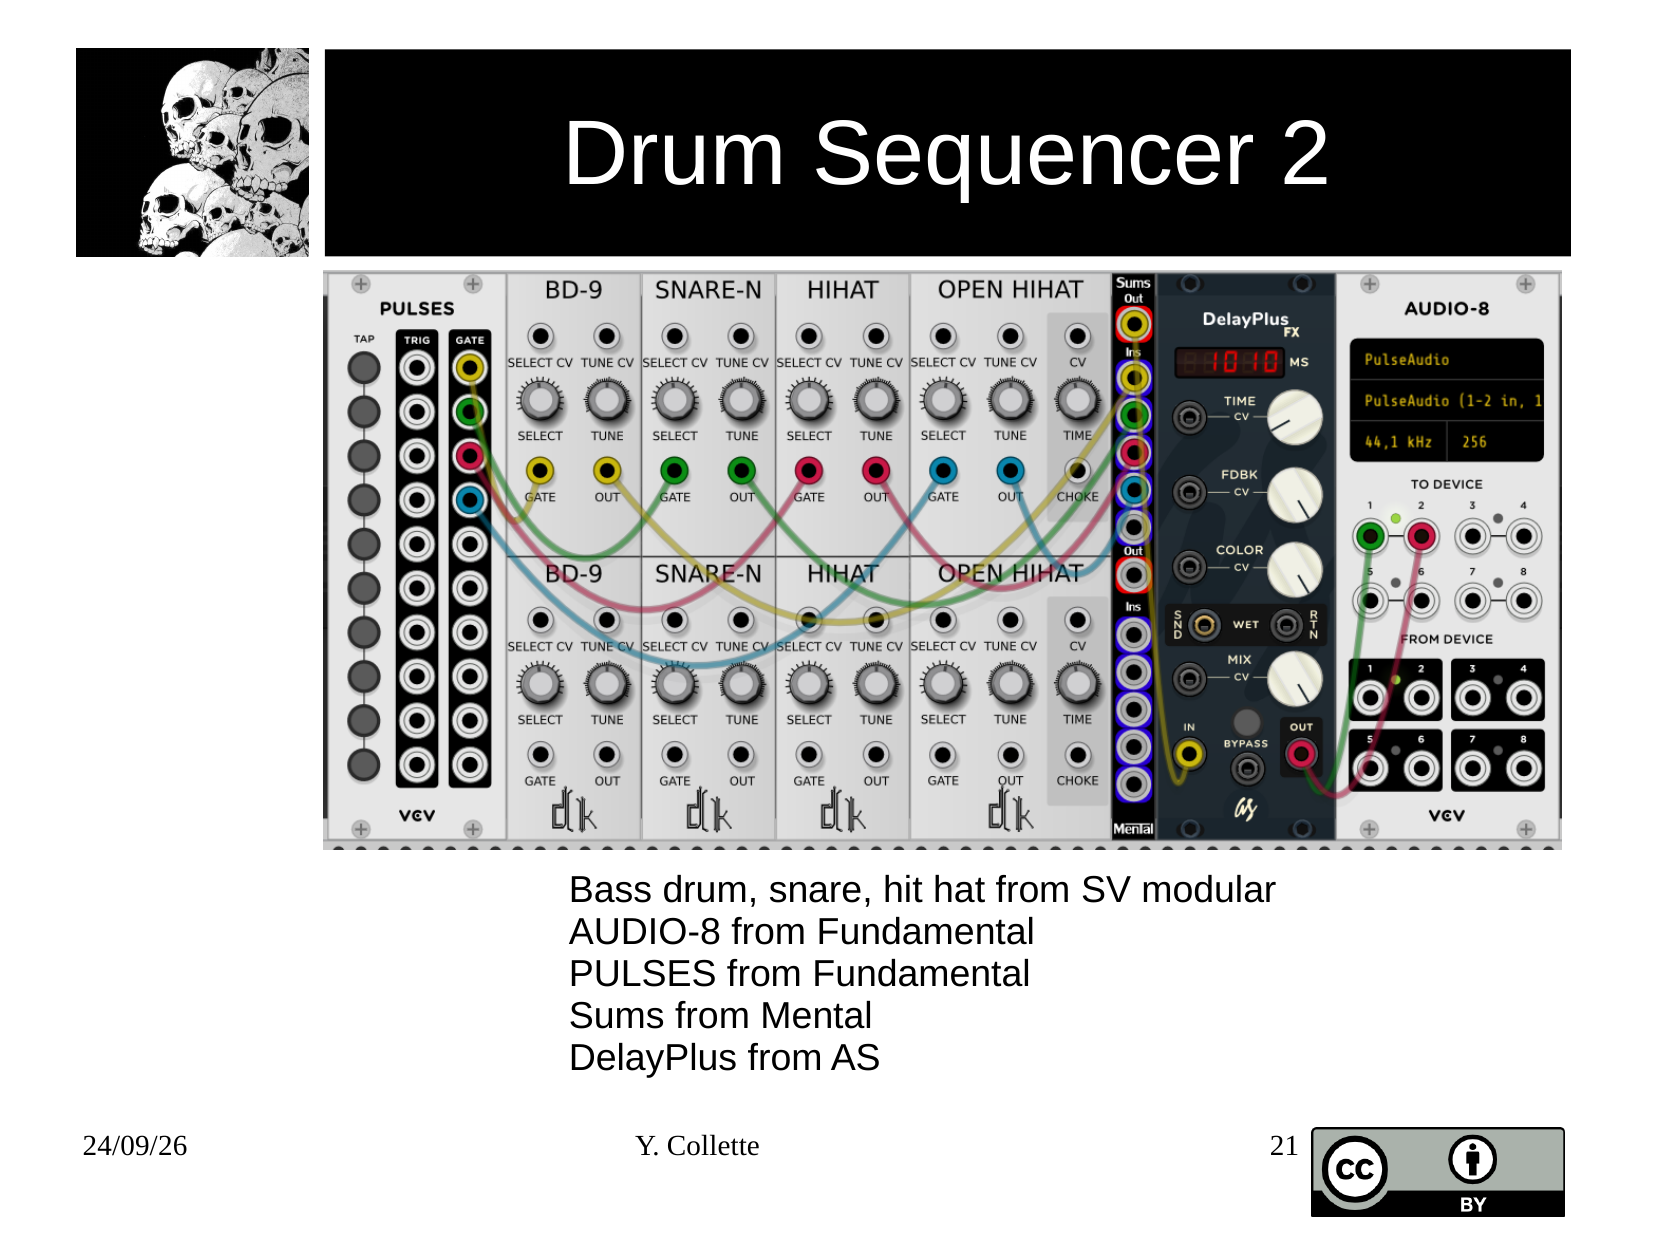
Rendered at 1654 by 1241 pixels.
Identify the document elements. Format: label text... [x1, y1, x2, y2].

picture [76, 48, 309, 257]
text_box Bass drum, snare, hit hat from SV modular AUDIO-8 from Fundamental PULSES from Fundamental Sums from Mental DelayPlus from AS [554, 861, 1305, 1089]
picture [1311, 1127, 1565, 1217]
title Drum Sequencer 2 [324, 49, 1571, 257]
picture [323, 270, 1562, 850]
